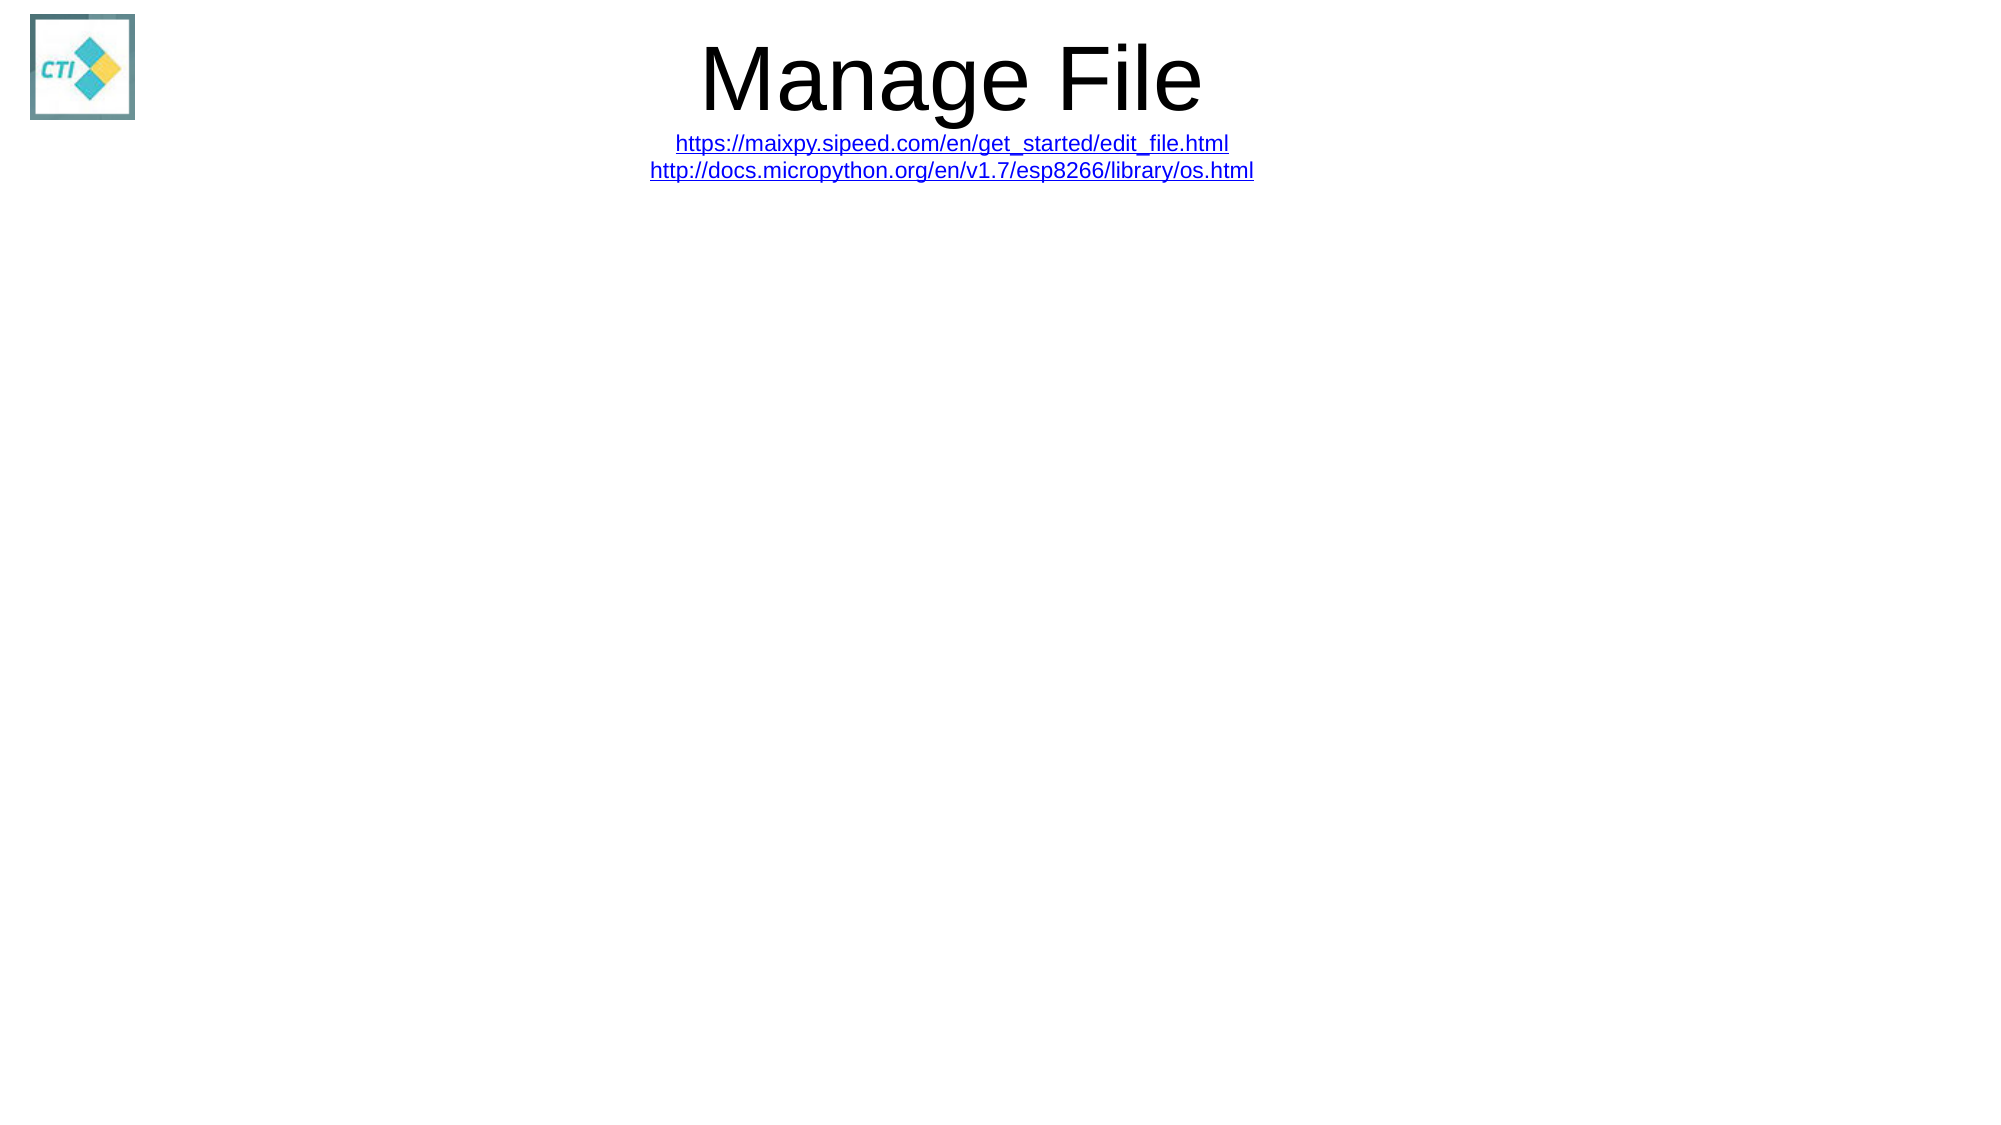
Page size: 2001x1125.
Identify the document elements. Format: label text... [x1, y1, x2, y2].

text_box Manage File https://maixpy.sipeed.com/en/get_started/edit_file.html http://docs.micropython.org/en/v1.7/esp8266/library/os.html [0, 7, 1665, 195]
